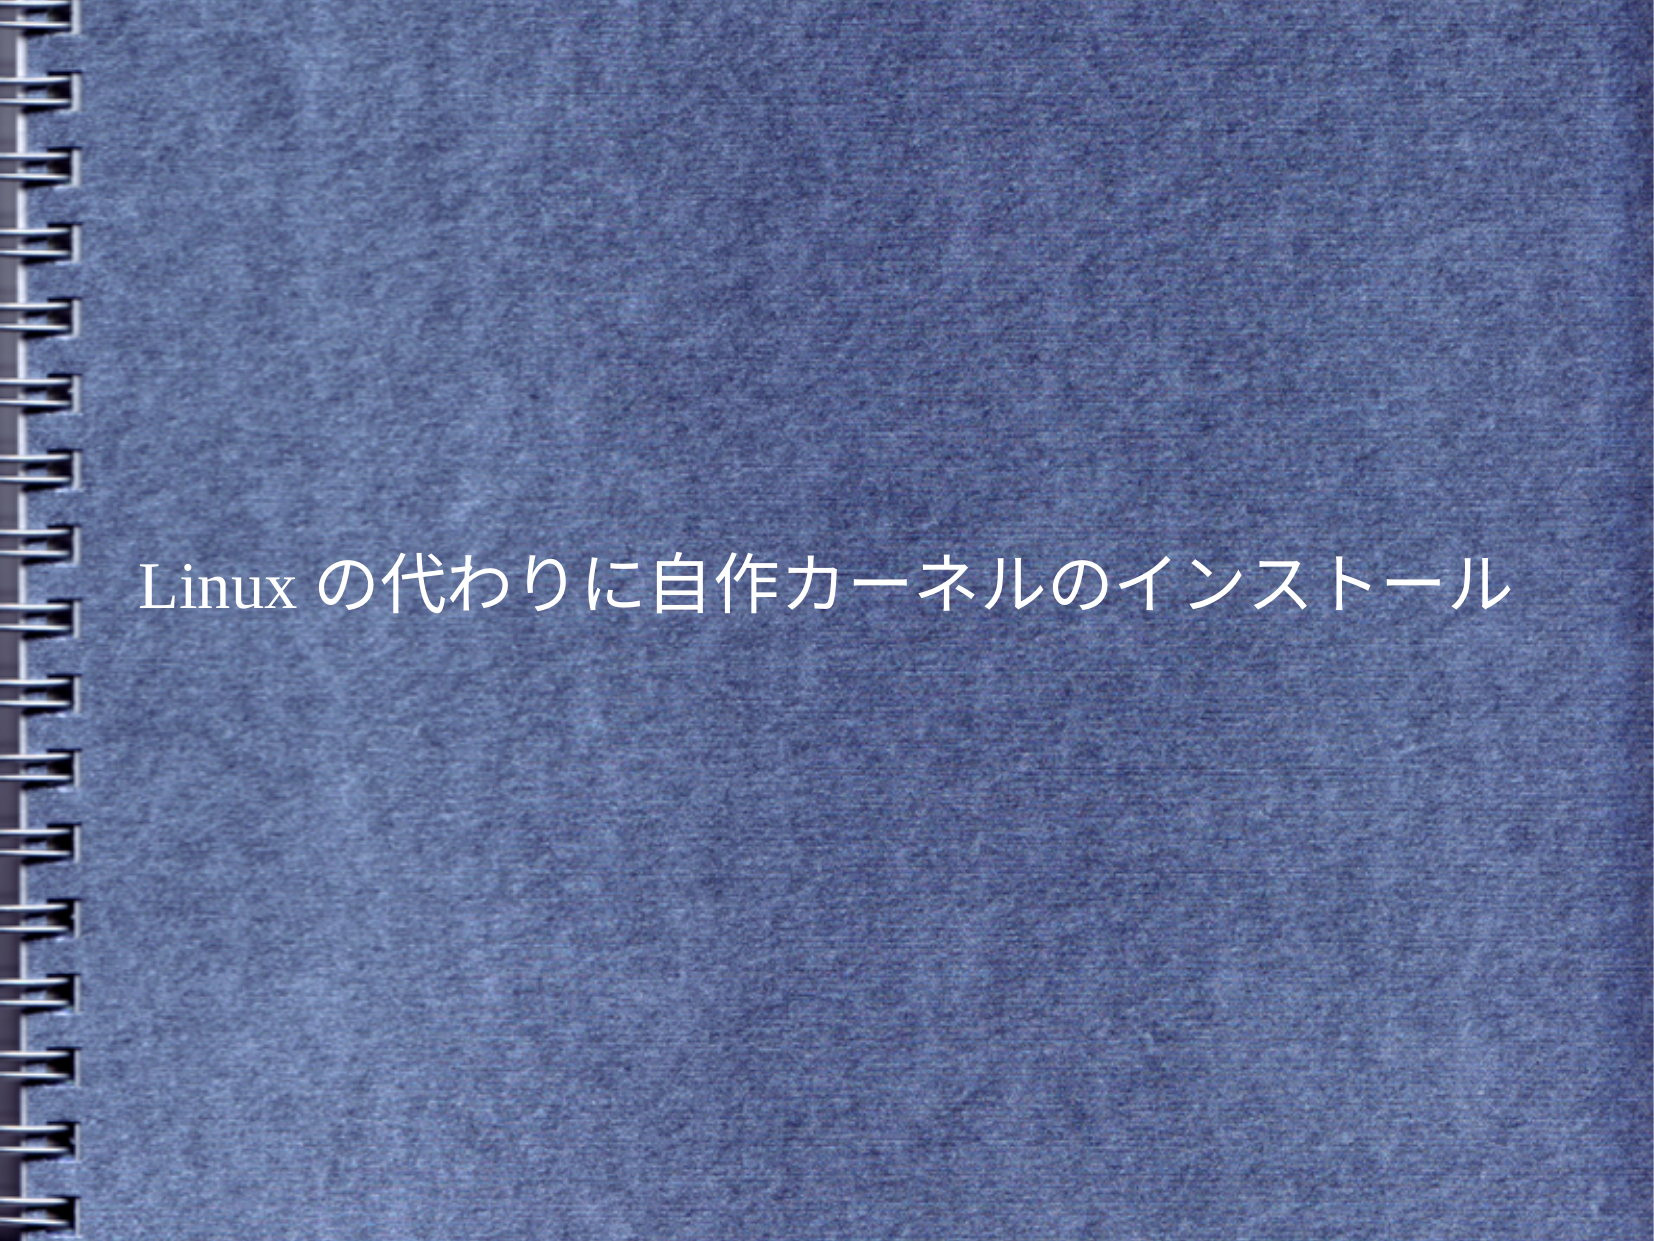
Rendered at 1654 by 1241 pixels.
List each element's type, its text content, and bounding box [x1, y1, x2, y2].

subtitle Linuxの代わりに自作カーネルのインストール [82, 49, 1571, 1109]
picture [0, 0, 1654, 1241]
